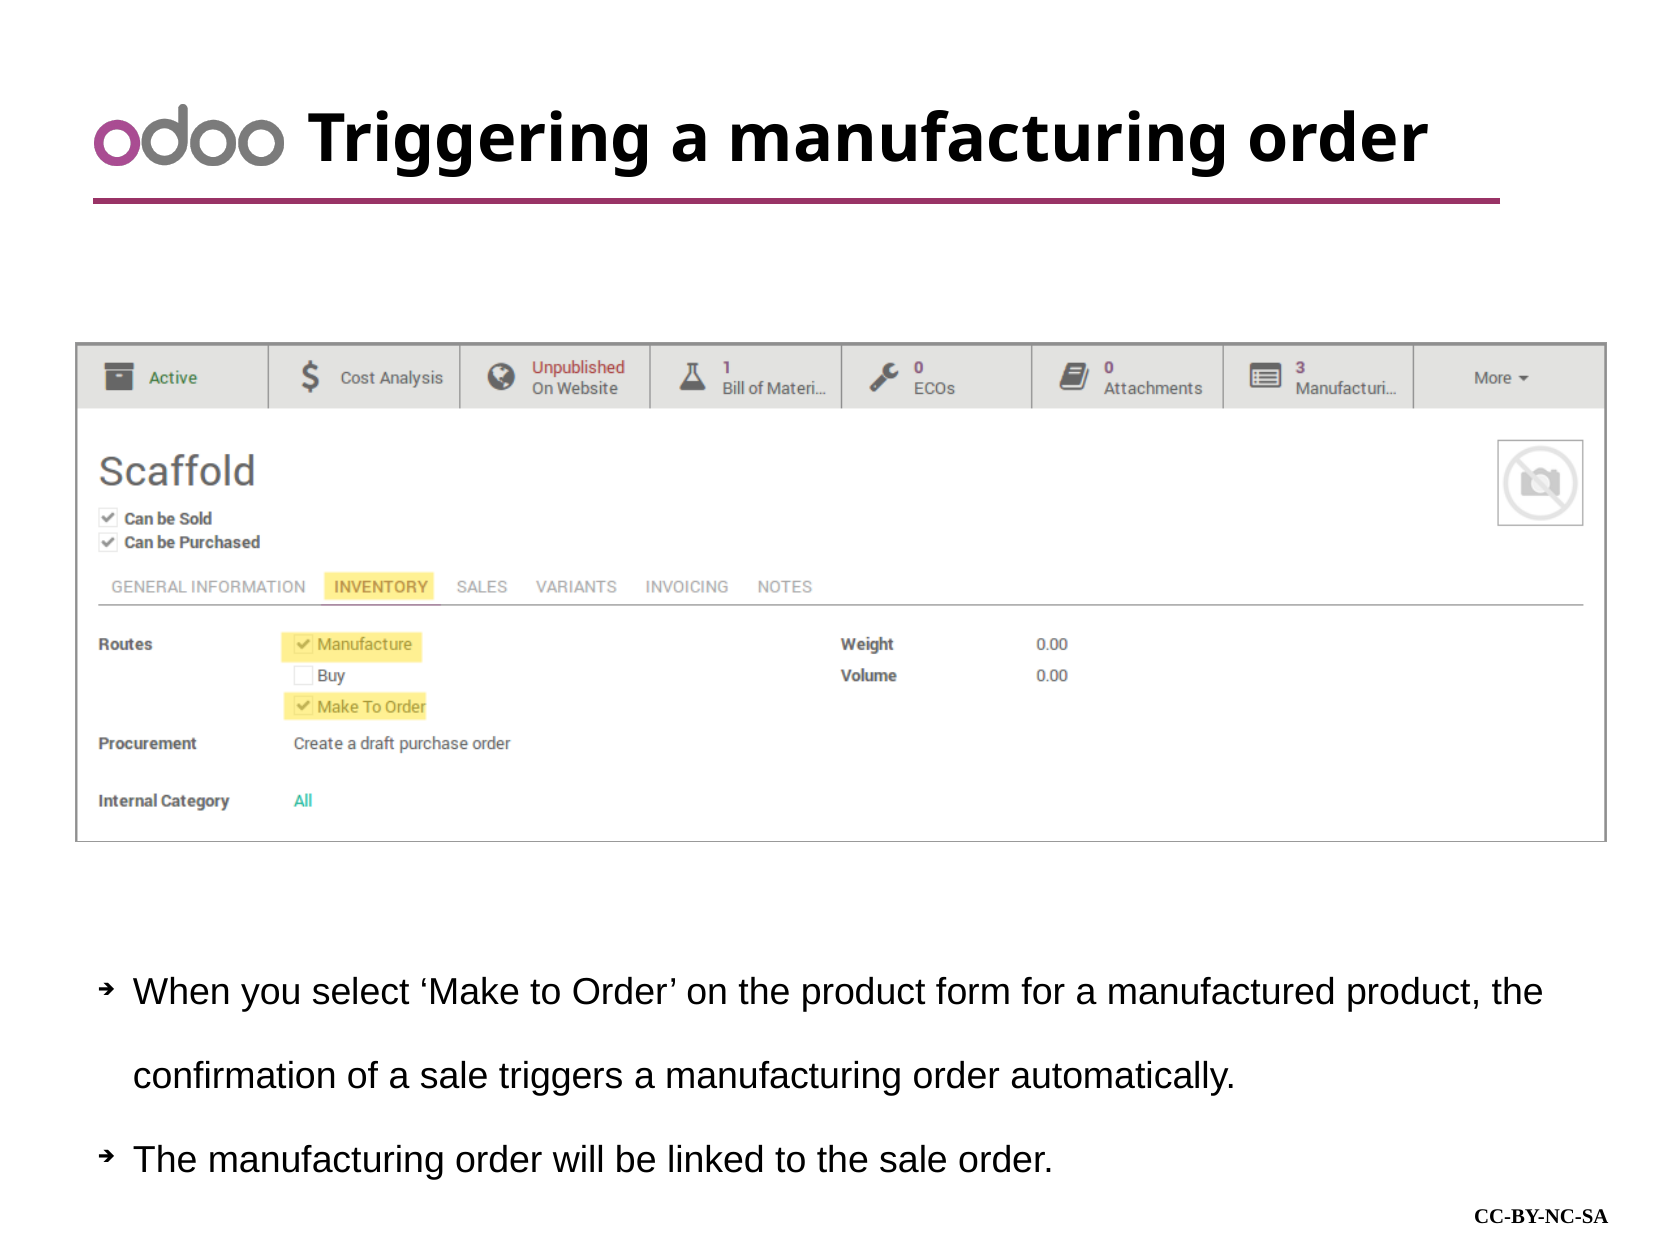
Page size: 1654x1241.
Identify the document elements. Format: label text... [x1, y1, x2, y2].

text_box When you select ‘Make to Order’ on the product form for a manufactured product, the confirmation of a sale triggers a manufacturing order automatically. The manufacturing order will be linked to the sale order. [82, 920, 1571, 1146]
title Triggering a manufacturing order [307, 31, 1570, 239]
picture [94, 104, 284, 166]
picture [75, 342, 1607, 842]
